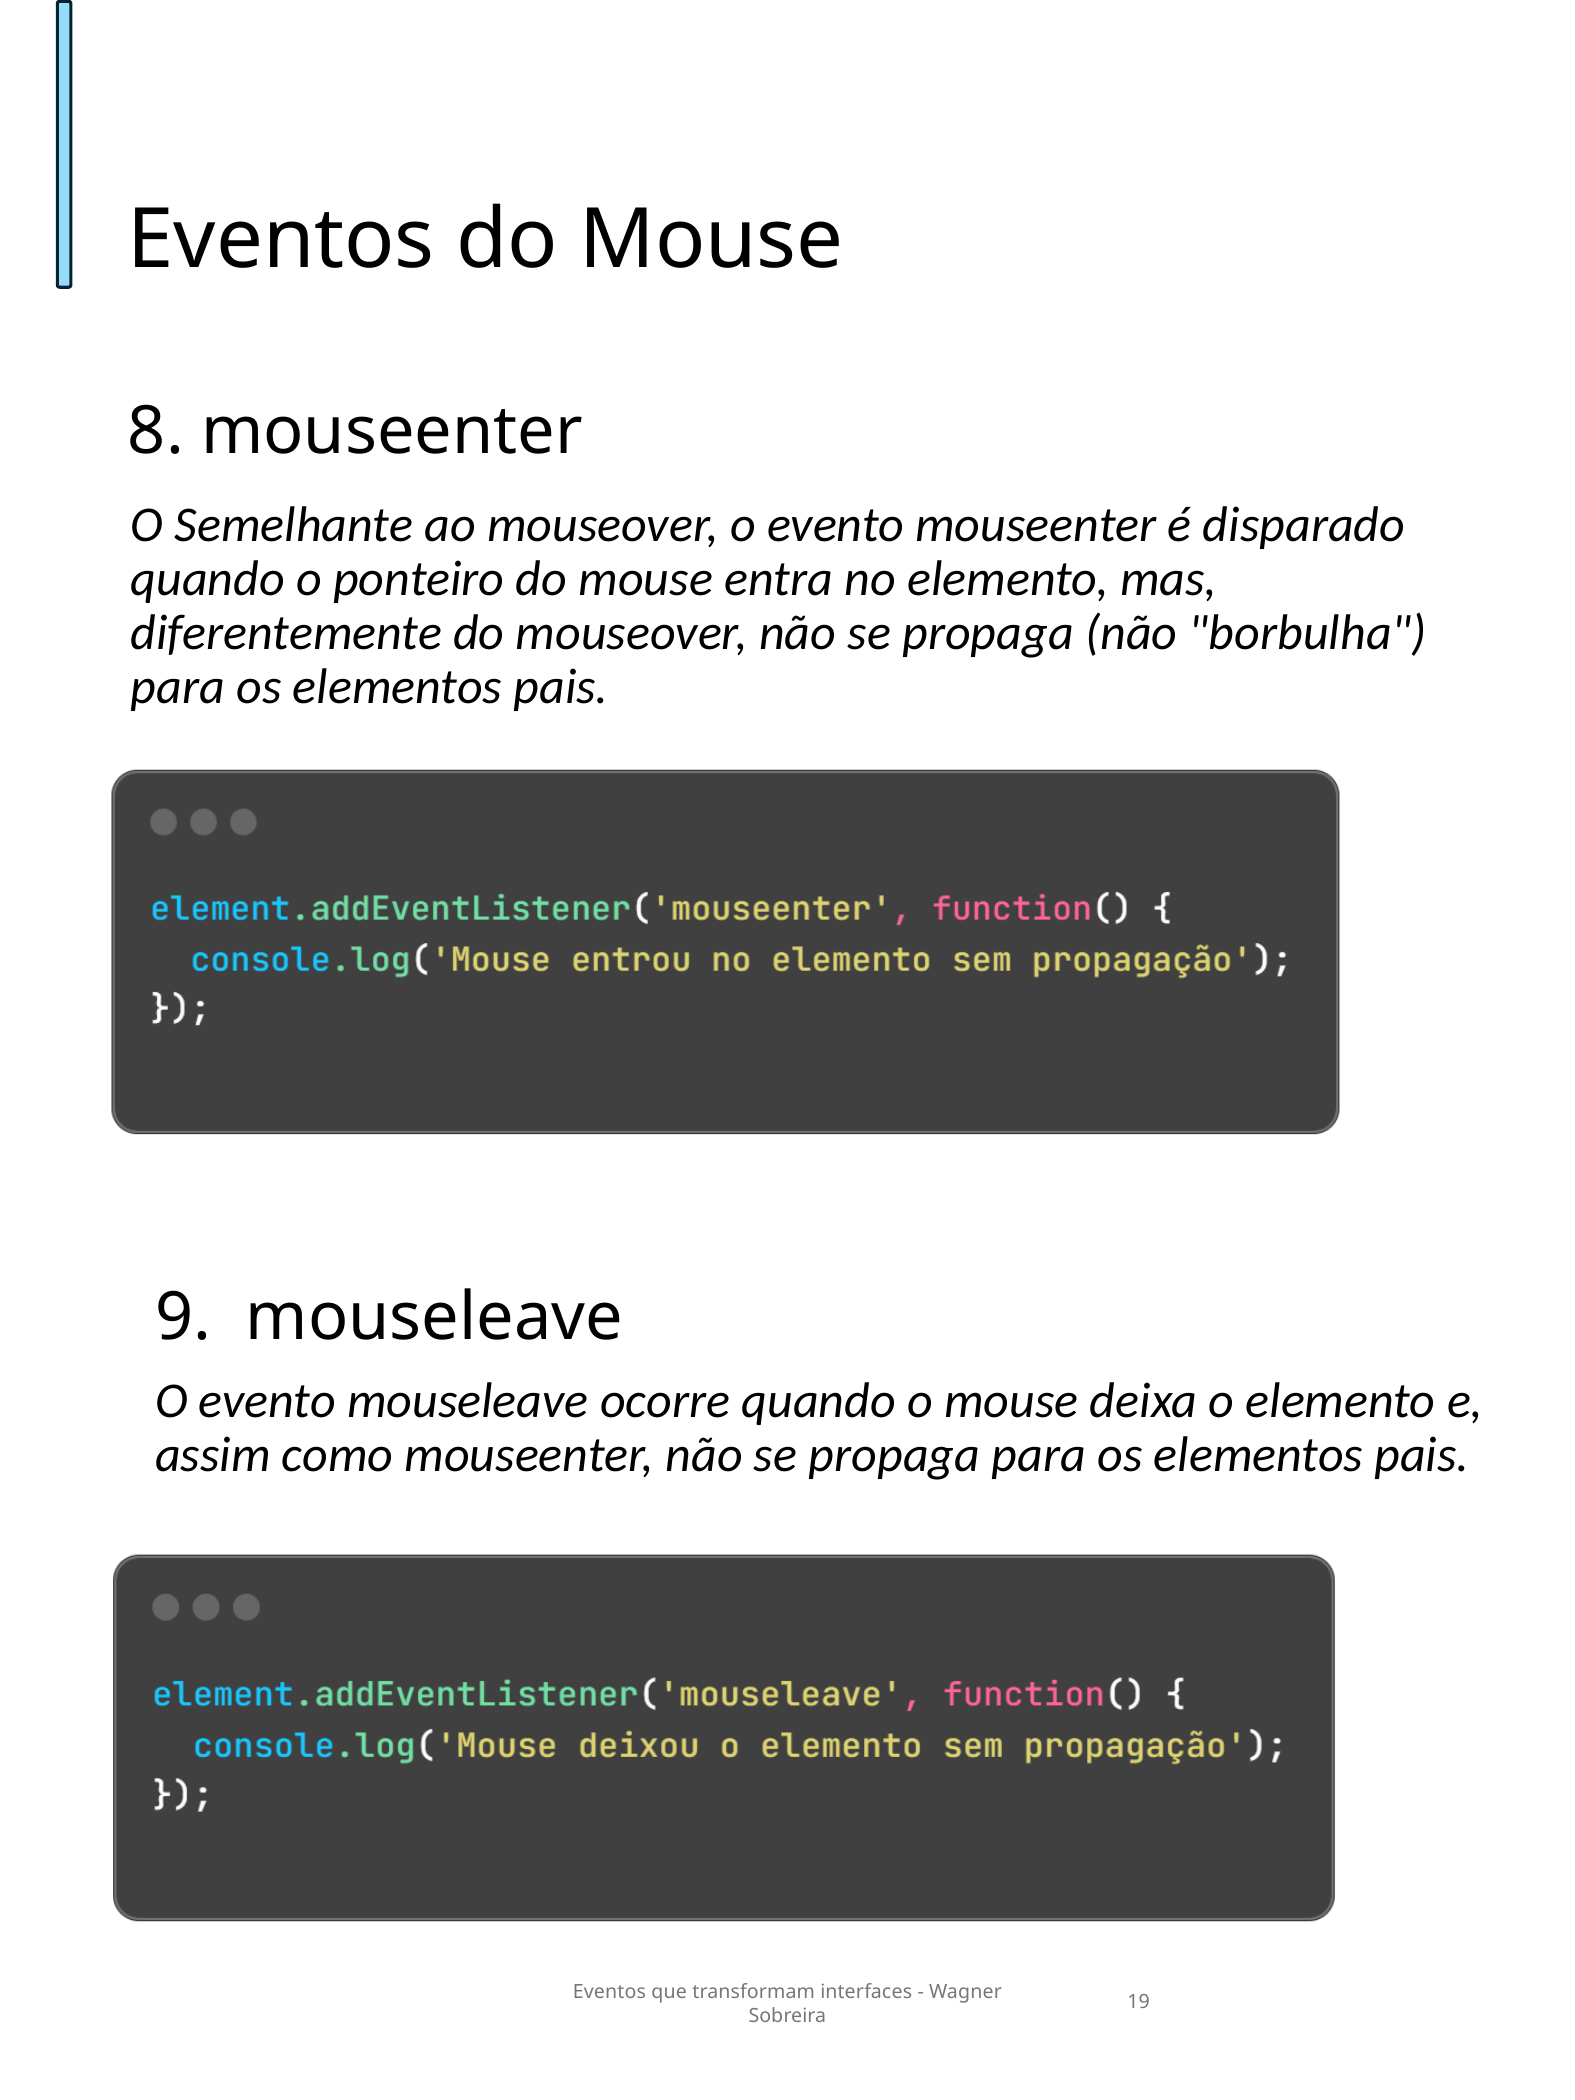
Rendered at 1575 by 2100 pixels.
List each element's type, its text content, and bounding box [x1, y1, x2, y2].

picture [0, 1415, 1475, 2061]
picture [0, 631, 1478, 1273]
text_box O Semelhante ao mouseover, o evento mouseenter é disparado quando o ponteiro do mouse entra no elemento, mas, diferentemente do mouseover, não se propaga (não "borbulha") para os elementos pais. [115, 491, 1481, 733]
footer Eventos que transformam interfaces - Wagner Sobreira [521, 1946, 1054, 2059]
text_box O evento mouseleave ocorre quando o mouse deixa o elemento e, assim como mouseenter, não se propaga para os elementos pais. [140, 1368, 1505, 1596]
text_box [57, 1, 71, 288]
text_box 9. mouseleave [140, 1274, 1505, 1368]
slide_number 19 [1112, 1946, 1467, 2059]
text_box Eventos do Mouse [112, 188, 1477, 343]
text_box 8. mouseenter [112, 388, 1477, 479]
